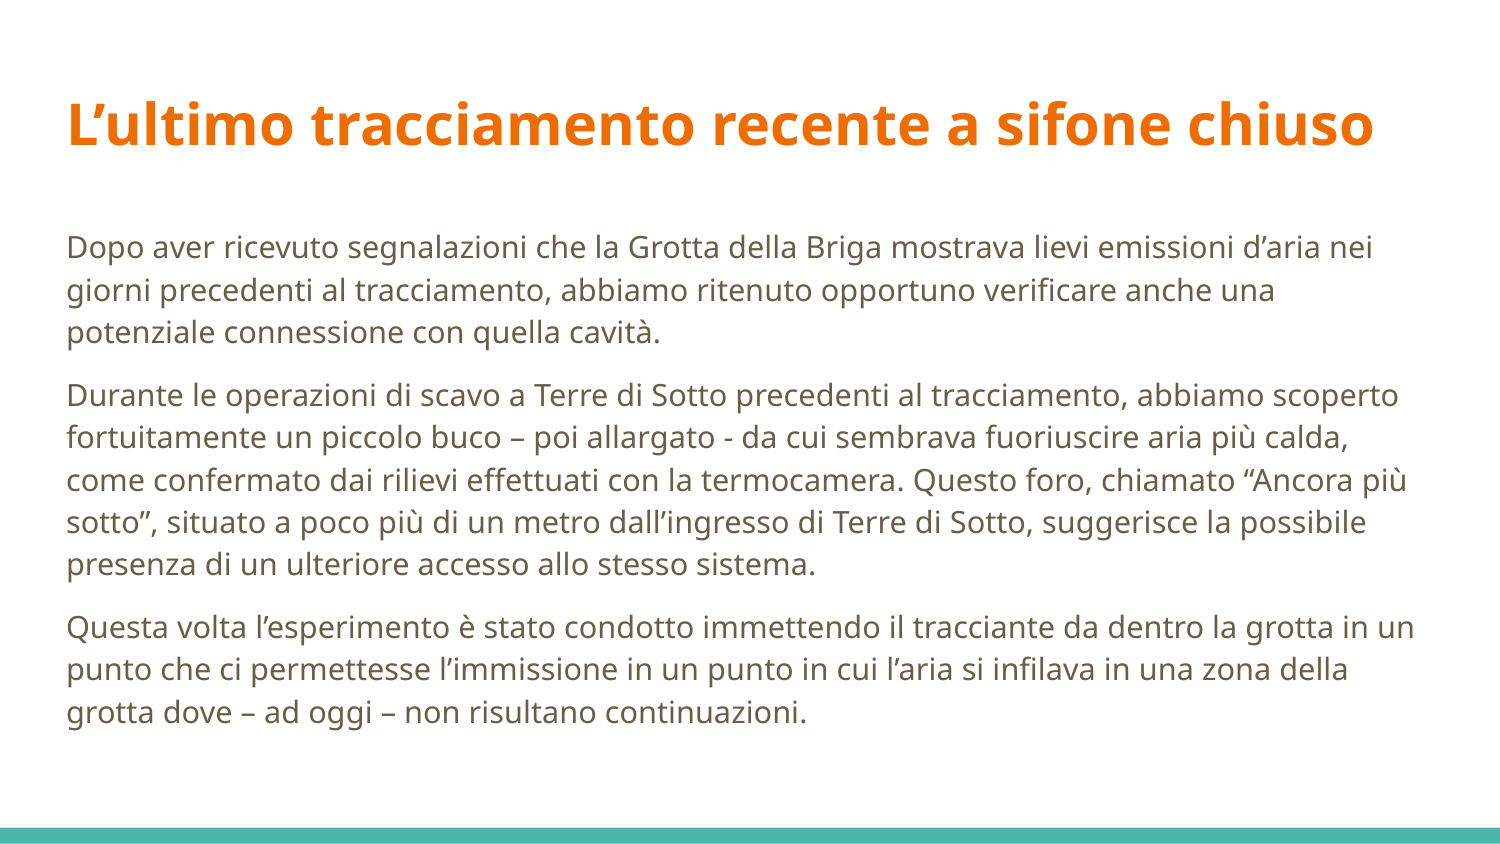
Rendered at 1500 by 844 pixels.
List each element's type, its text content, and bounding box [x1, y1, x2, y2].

list Dopo aver ricevuto segnalazioni che la Grotta della Briga mostrava lievi emissioni d’aria nei giorni precedenti al tracciamento, abbiamo ritenuto opportuno verificare anche una potenziale connessione con quella cavità. Durante le operazioni di scavo a Terre di Sotto precedenti al tracciamento, abbiamo scoperto fortuitamente un piccolo buco – poi allargato - da cui sembrava fuoriuscire aria più calda, come confermato dai rilievi effettuati con la termocamera. Questo foro, chiamato “Ancora più sotto”, situato a poco più di un metro dall’ingresso di Terre di Sotto, suggerisce la possibile presenza di un ulteriore accesso allo stesso sistema. Questa volta l’esperimento è stato condotto immettendo il tracciante da dentro la grotta in un punto che ci permettesse l’immissione in un punto in cui l’aria si infilava in una zona della grotta dove – ad oggi – non risultano continuazioni. [51, 207, 1449, 750]
title L’ultimo tracciamento recente a sifone chiuso [51, 72, 1449, 189]
